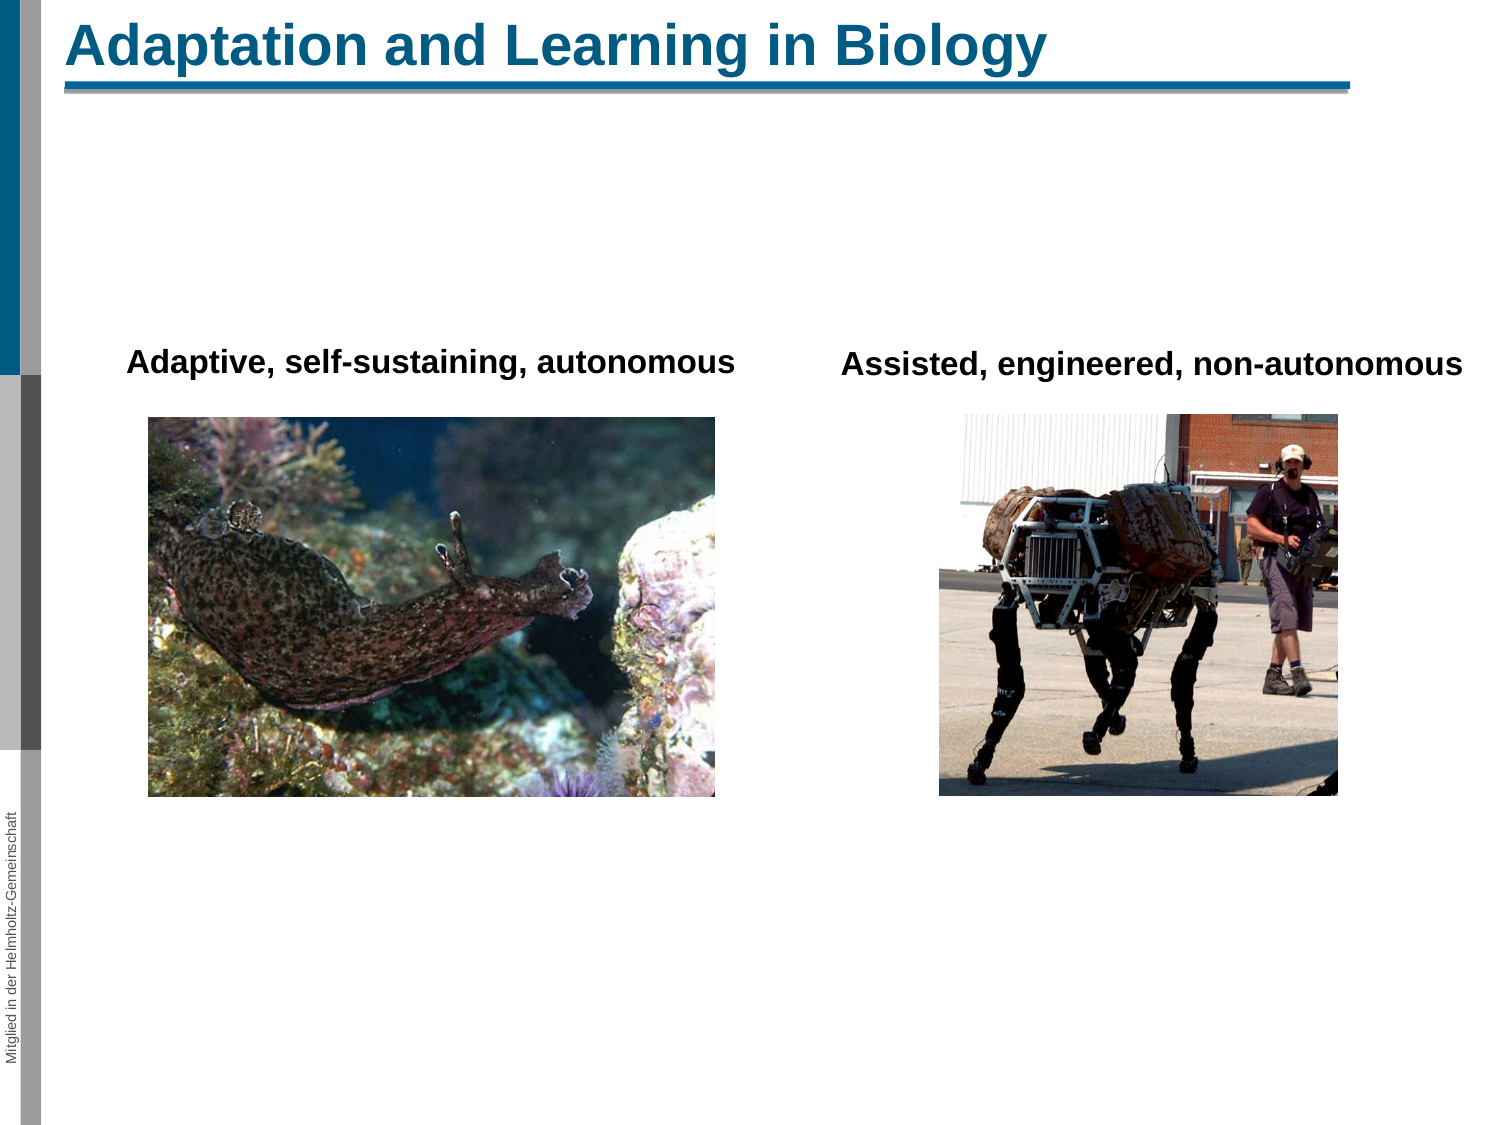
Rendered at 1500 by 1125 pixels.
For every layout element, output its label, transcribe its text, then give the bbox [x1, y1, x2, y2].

picture [939, 414, 1338, 797]
picture [148, 417, 715, 797]
text_box Assisted, engineered, non-autonomous [825, 334, 1479, 390]
text_box Adaptation and Learning in Biology [64, 7, 1440, 102]
text_box Adaptive, self-sustaining, autonomous [111, 333, 752, 388]
